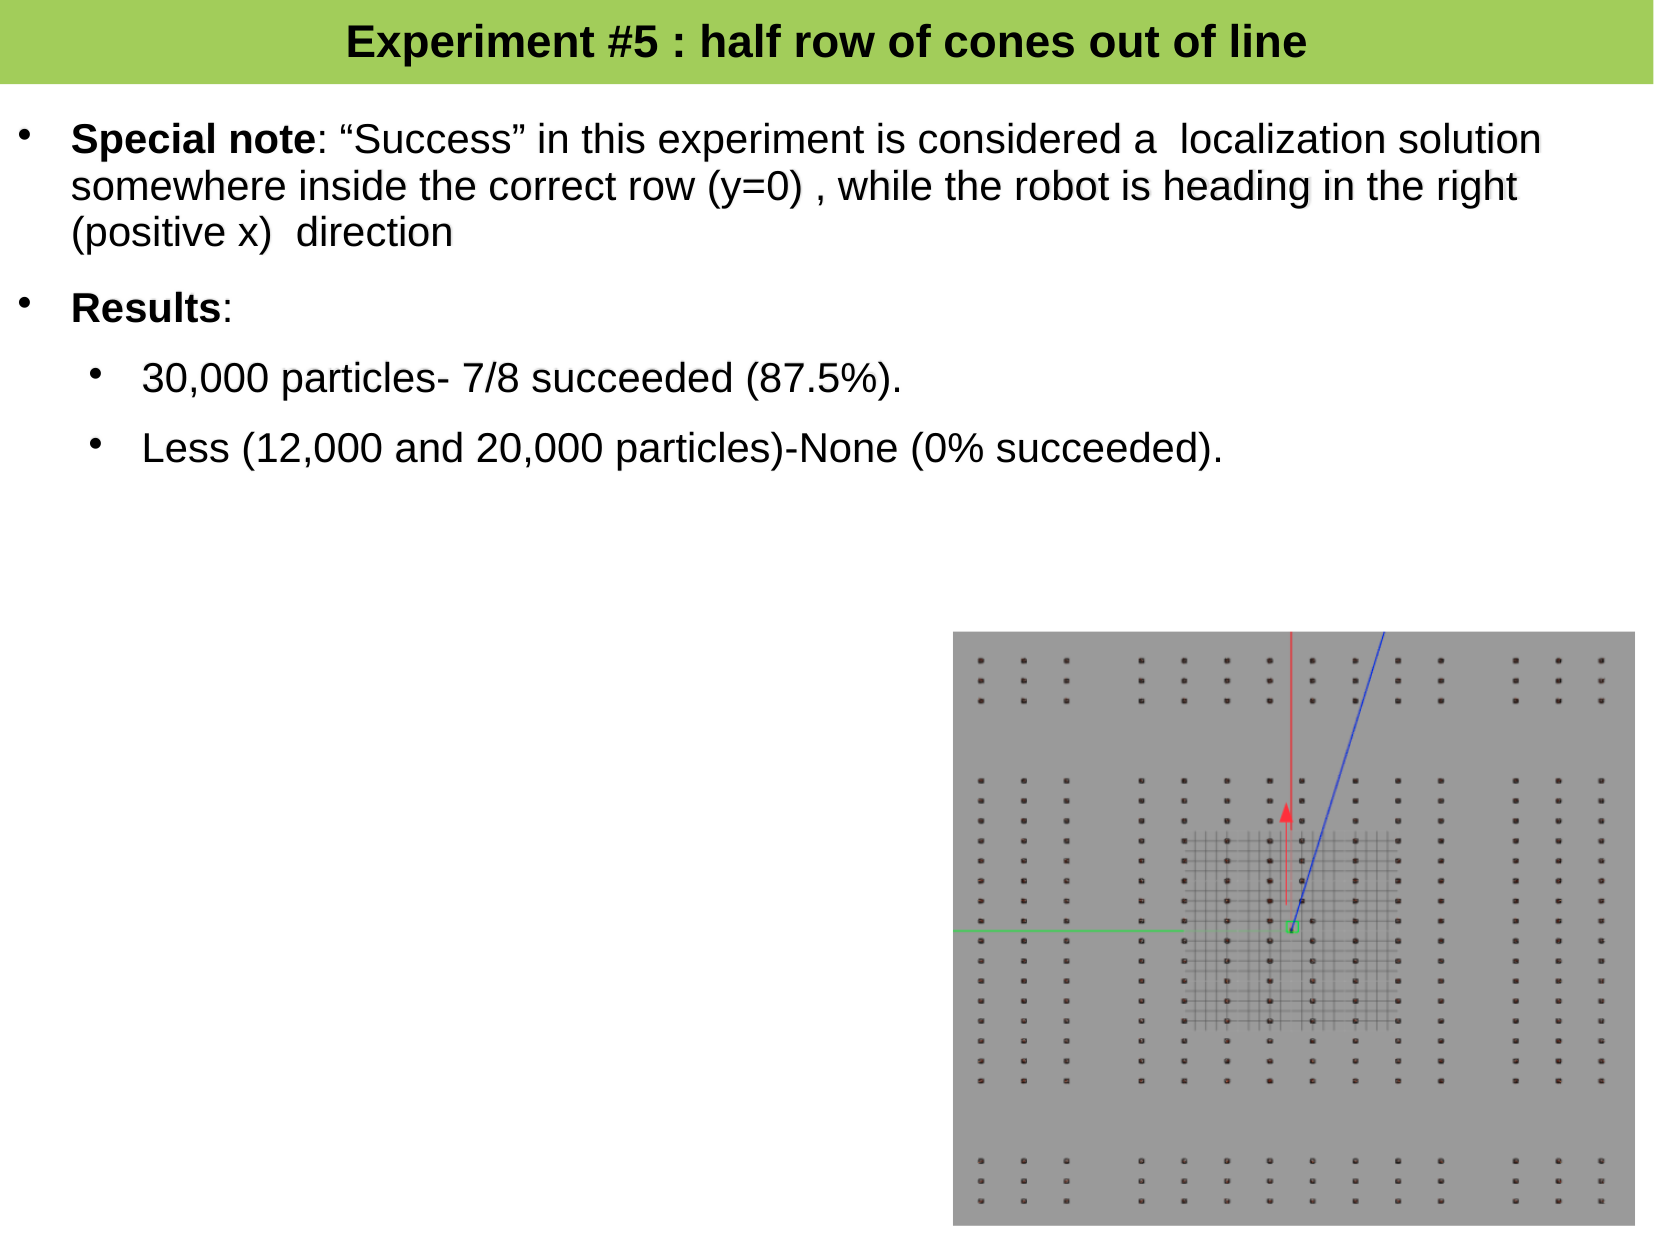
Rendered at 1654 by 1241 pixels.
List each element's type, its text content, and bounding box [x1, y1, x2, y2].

picture [818, 364, 1654, 1241]
list Special note: “Success” in this experiment is considered a localization solution somewhere inside the correct row (y=0) , while the robot is heading in the right (positive x) direction Results: 30,000 particles- 7/8 succeeded (87.5%). Less (12,000 and 20,000 particles)-None (0% succeeded). [0, 115, 1654, 1241]
title Experiment #5 : half row of cones out of line [0, 0, 1654, 85]
